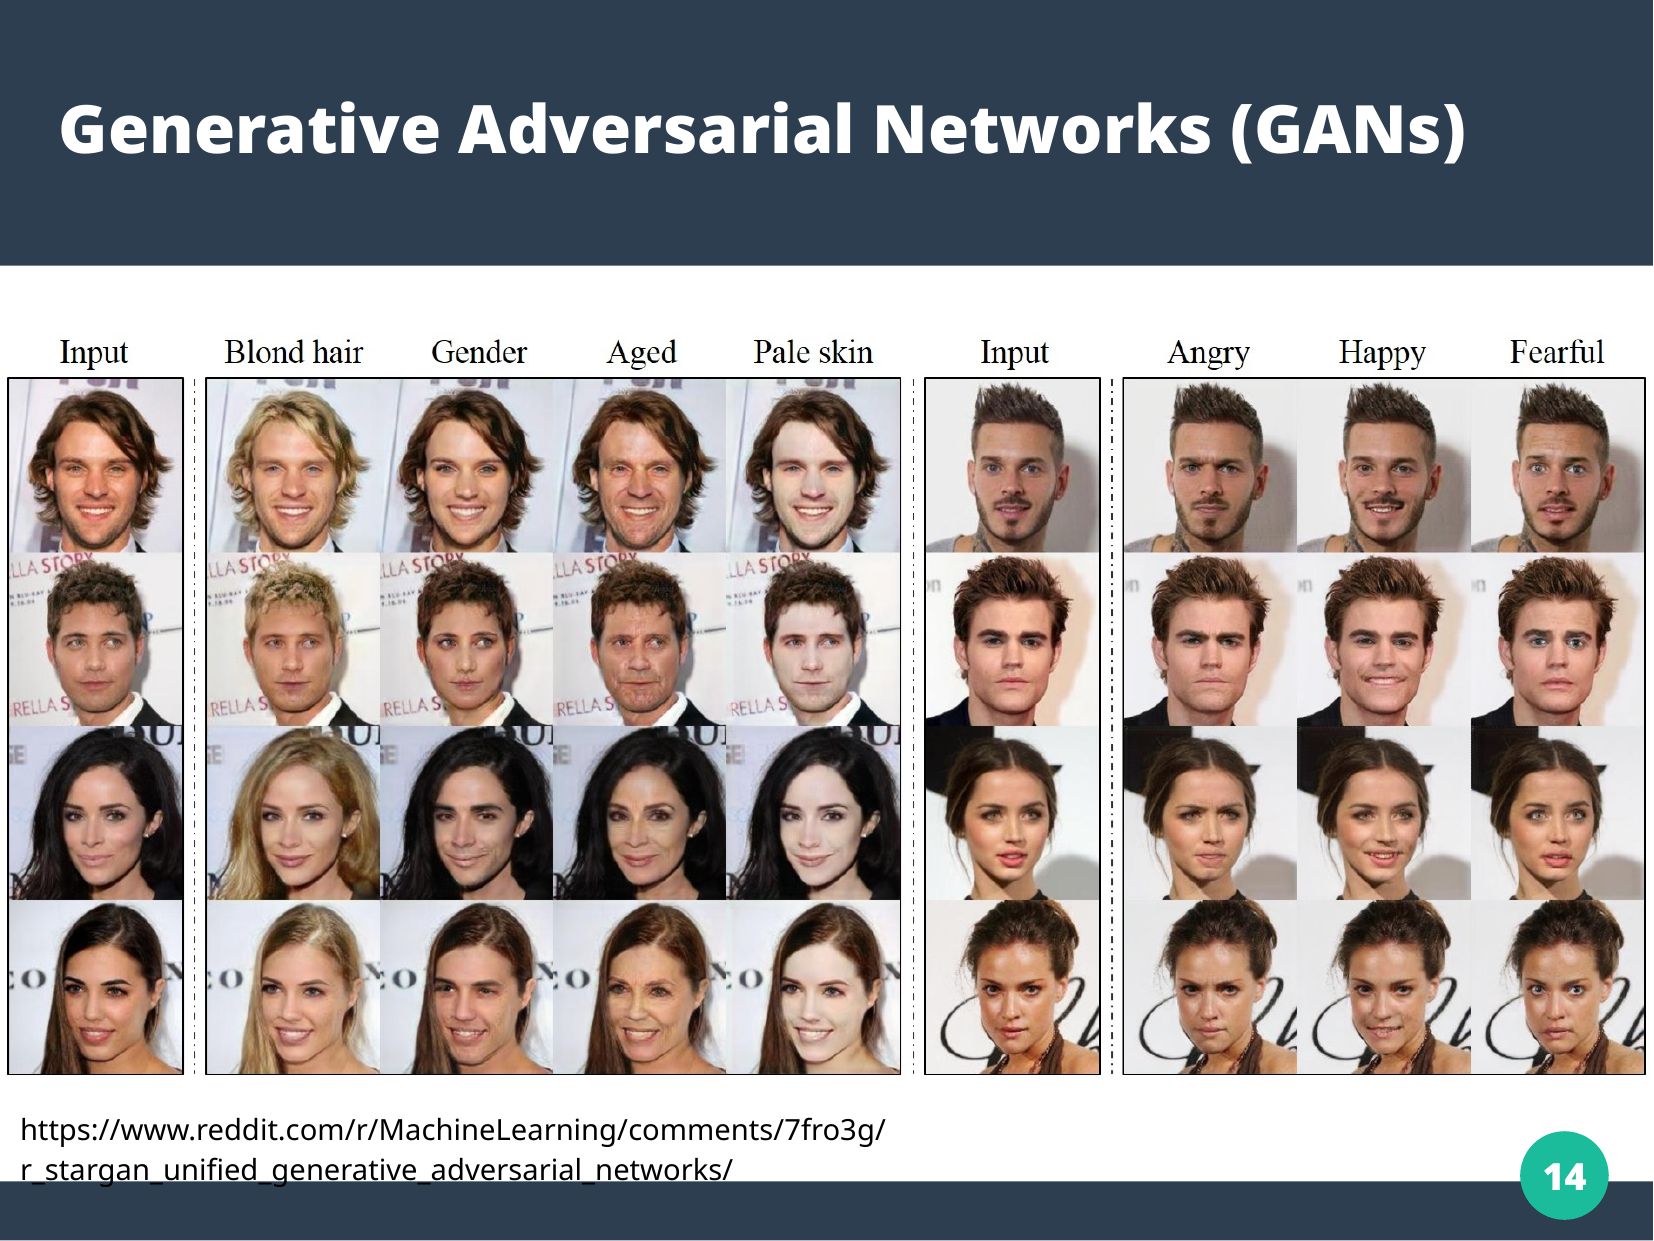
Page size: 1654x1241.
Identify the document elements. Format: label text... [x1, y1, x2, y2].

text_box https://www.reddit.com/r/MachineLearning/comments/7fro3g/ r_stargan_unified_generative_adversarial_networks/ [5, 1101, 945, 1186]
title Generative Adversarial Networks (GANs) [58, 49, 1594, 207]
picture [0, 333, 1653, 1081]
